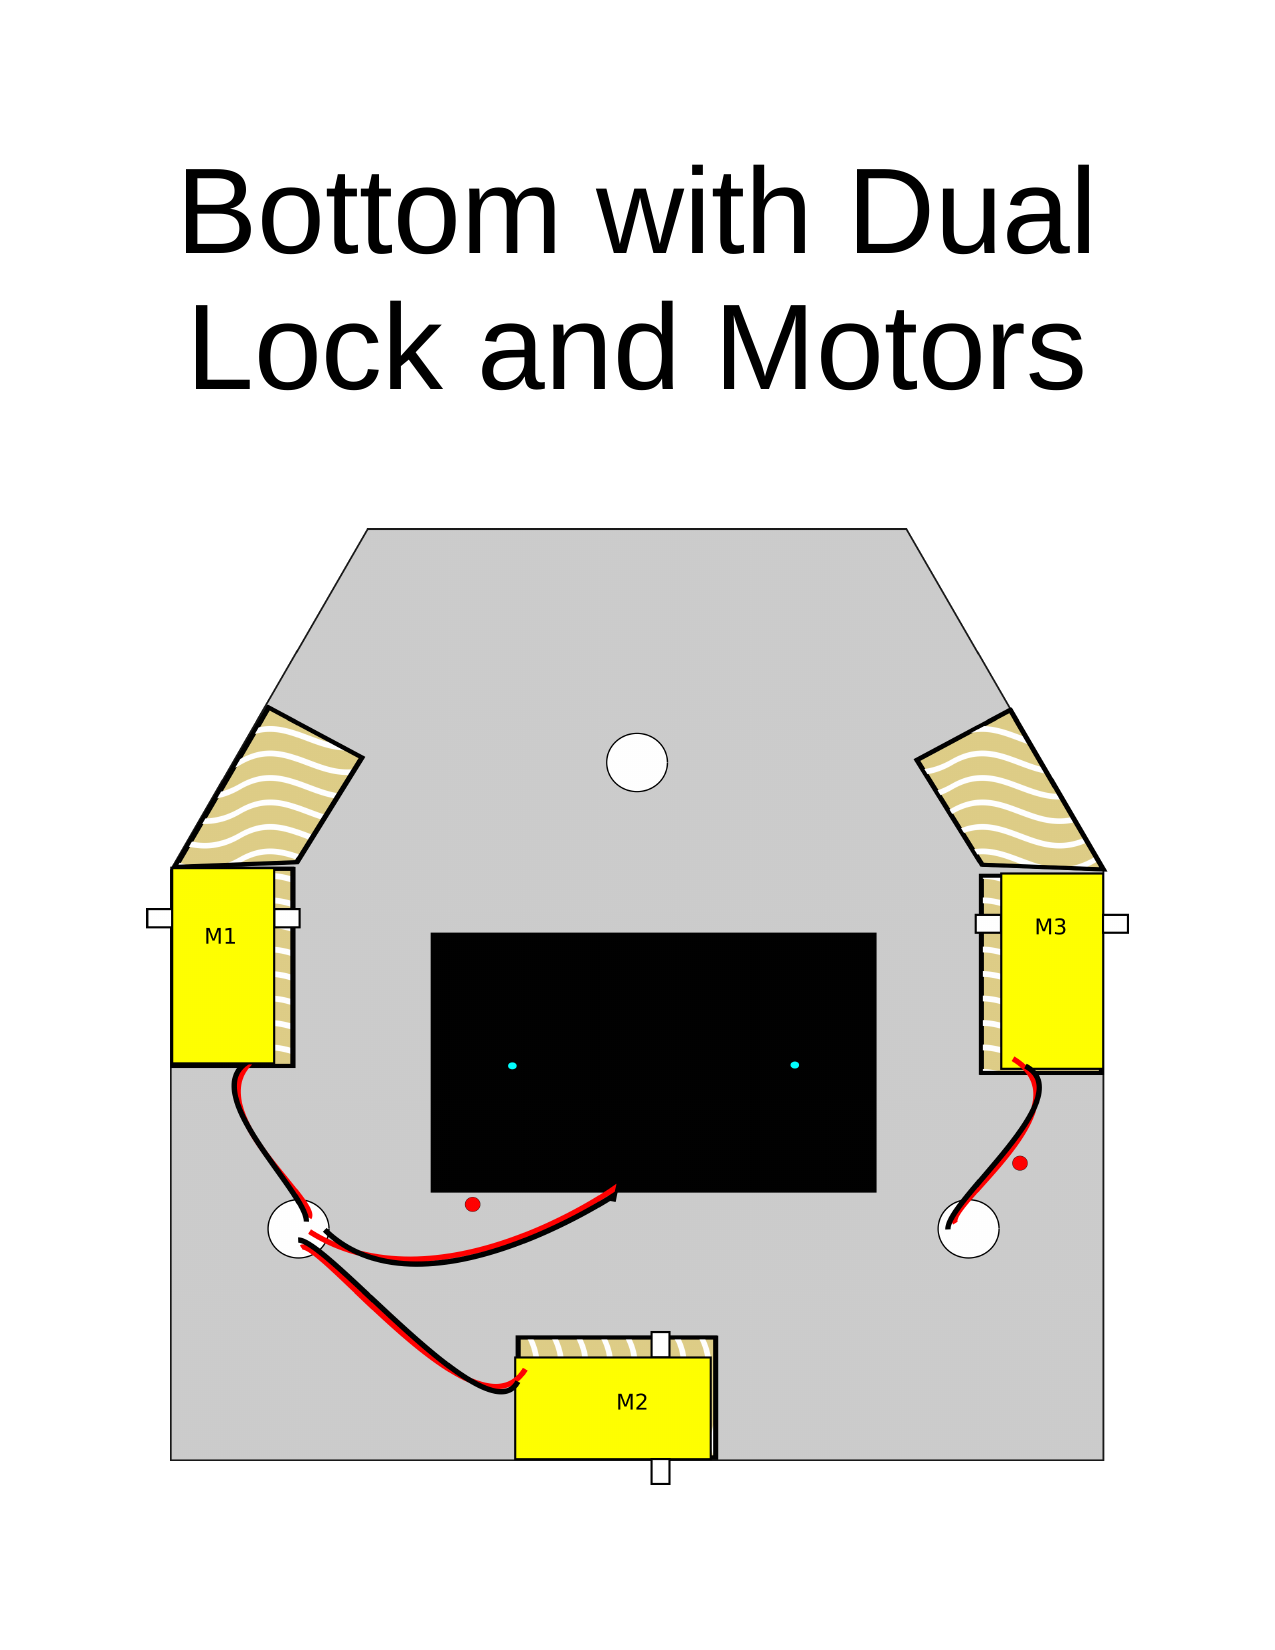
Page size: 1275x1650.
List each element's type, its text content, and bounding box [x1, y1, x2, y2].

picture [146, 528, 1129, 1486]
title Bottom with Dual Lock and Motors [63, 141, 1212, 418]
